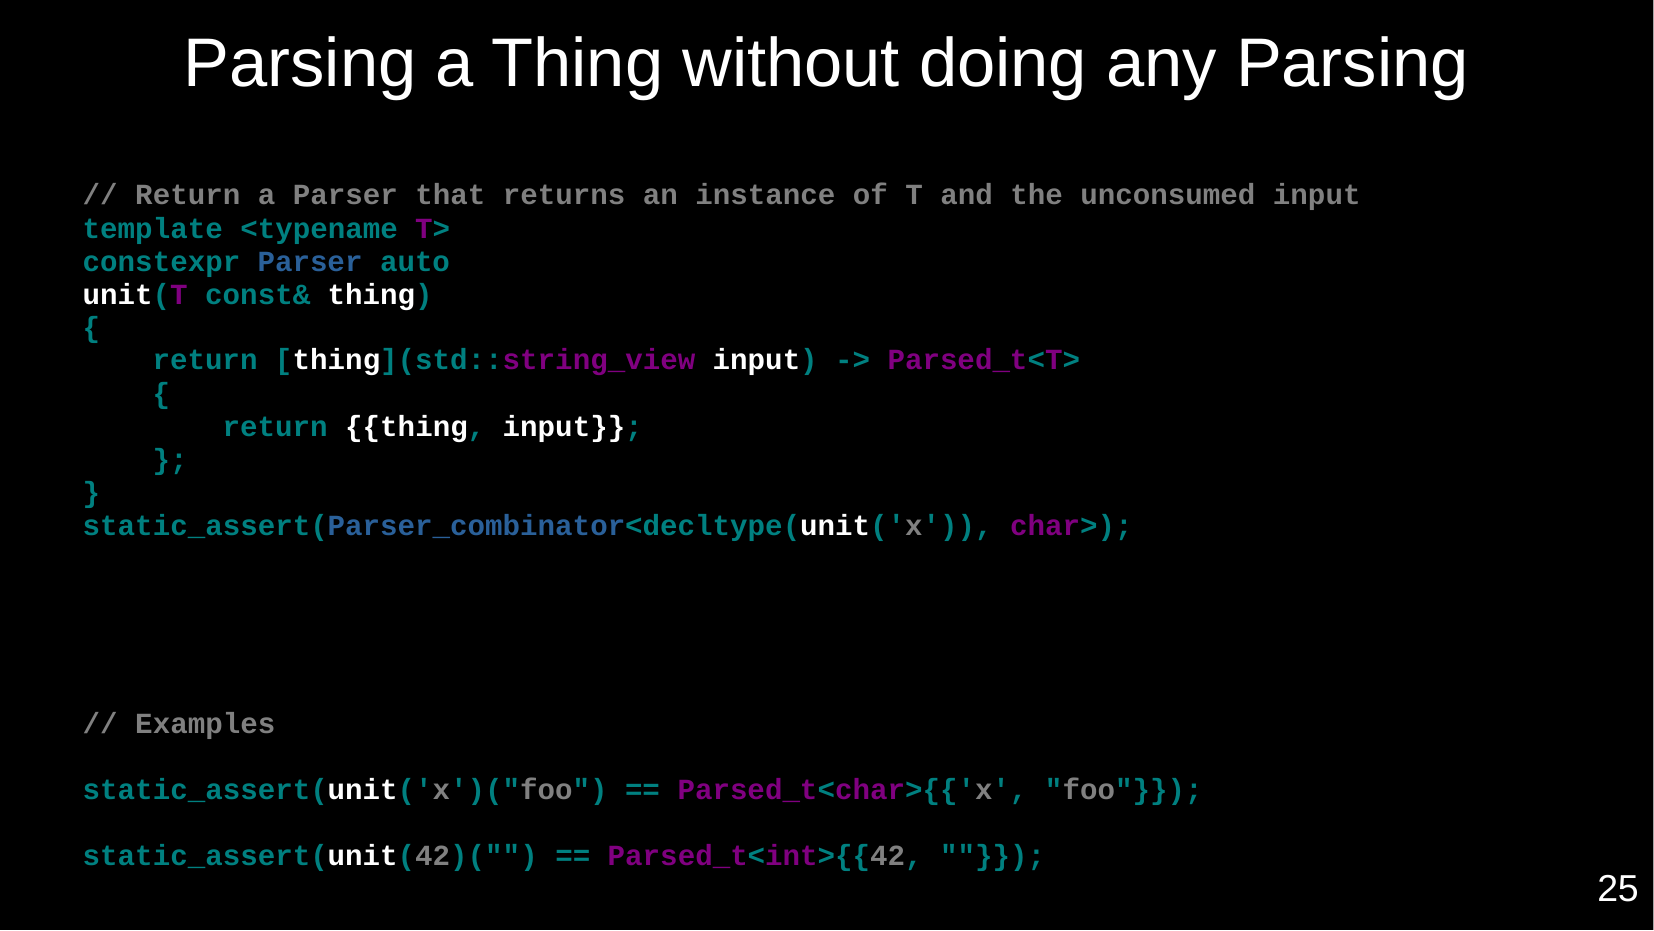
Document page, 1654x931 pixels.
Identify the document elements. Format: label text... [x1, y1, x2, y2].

text_box <number> [1024, 860, 1654, 931]
title Parsing a Thing without doing any Parsing [82, 4, 1571, 121]
subtitle // Return a Parser that returns an instance of T and the unconsumed input template <typename T> constexpr Parser auto unit(T const& thing) { return [thing](std::string_view input) -> Parsed_t<T> { return {{thing, input}}; }; } static_assert(Parser_combinator<decltype(unit('x')), char>); // Examples static_assert(unit('x')("foo") == Parsed_t<char>{{'x', "foo"}}); static_assert(unit(42)("") == Parsed_t<int>{{42, ""}}); [82, 132, 1571, 889]
